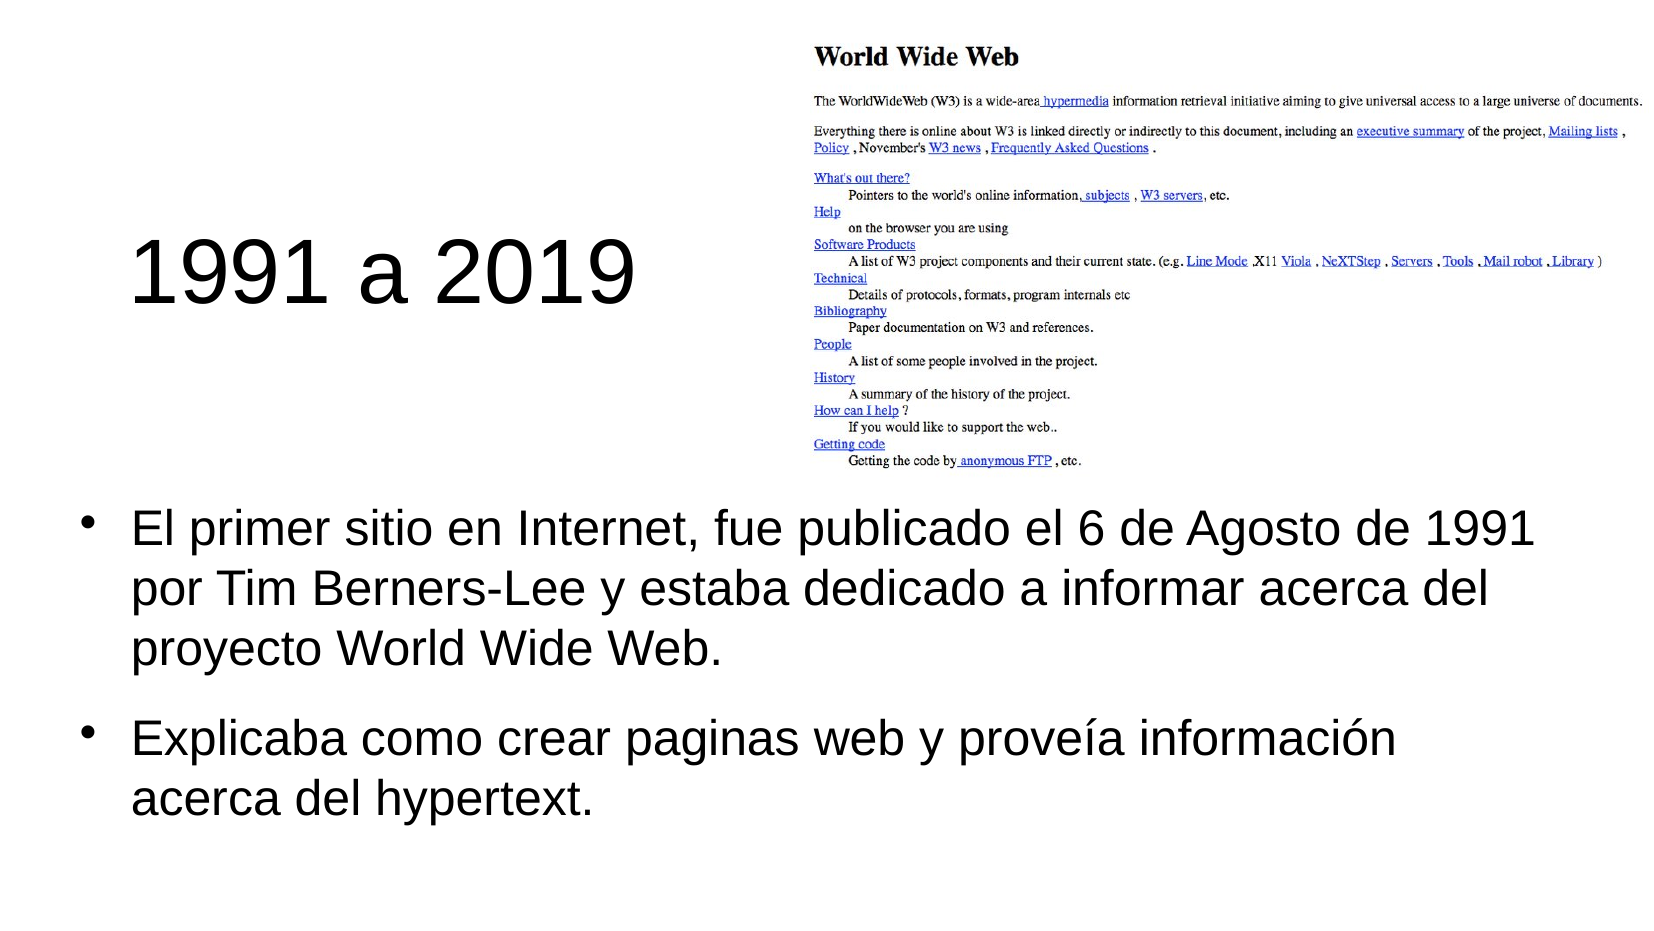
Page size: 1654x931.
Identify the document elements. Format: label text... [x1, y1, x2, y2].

picture [810, 29, 1649, 552]
text_box El primer sitio en Internet, fue publicado el 6 de Agosto de 1991 por Tim Berners-Lee y estaba dedicado a informar acerca del proyecto World Wide Web. Explicaba como crear paginas web y proveía información acerca del hypertext. [60, 495, 1547, 931]
text_box 1991 a 2019 [0, 189, 810, 344]
